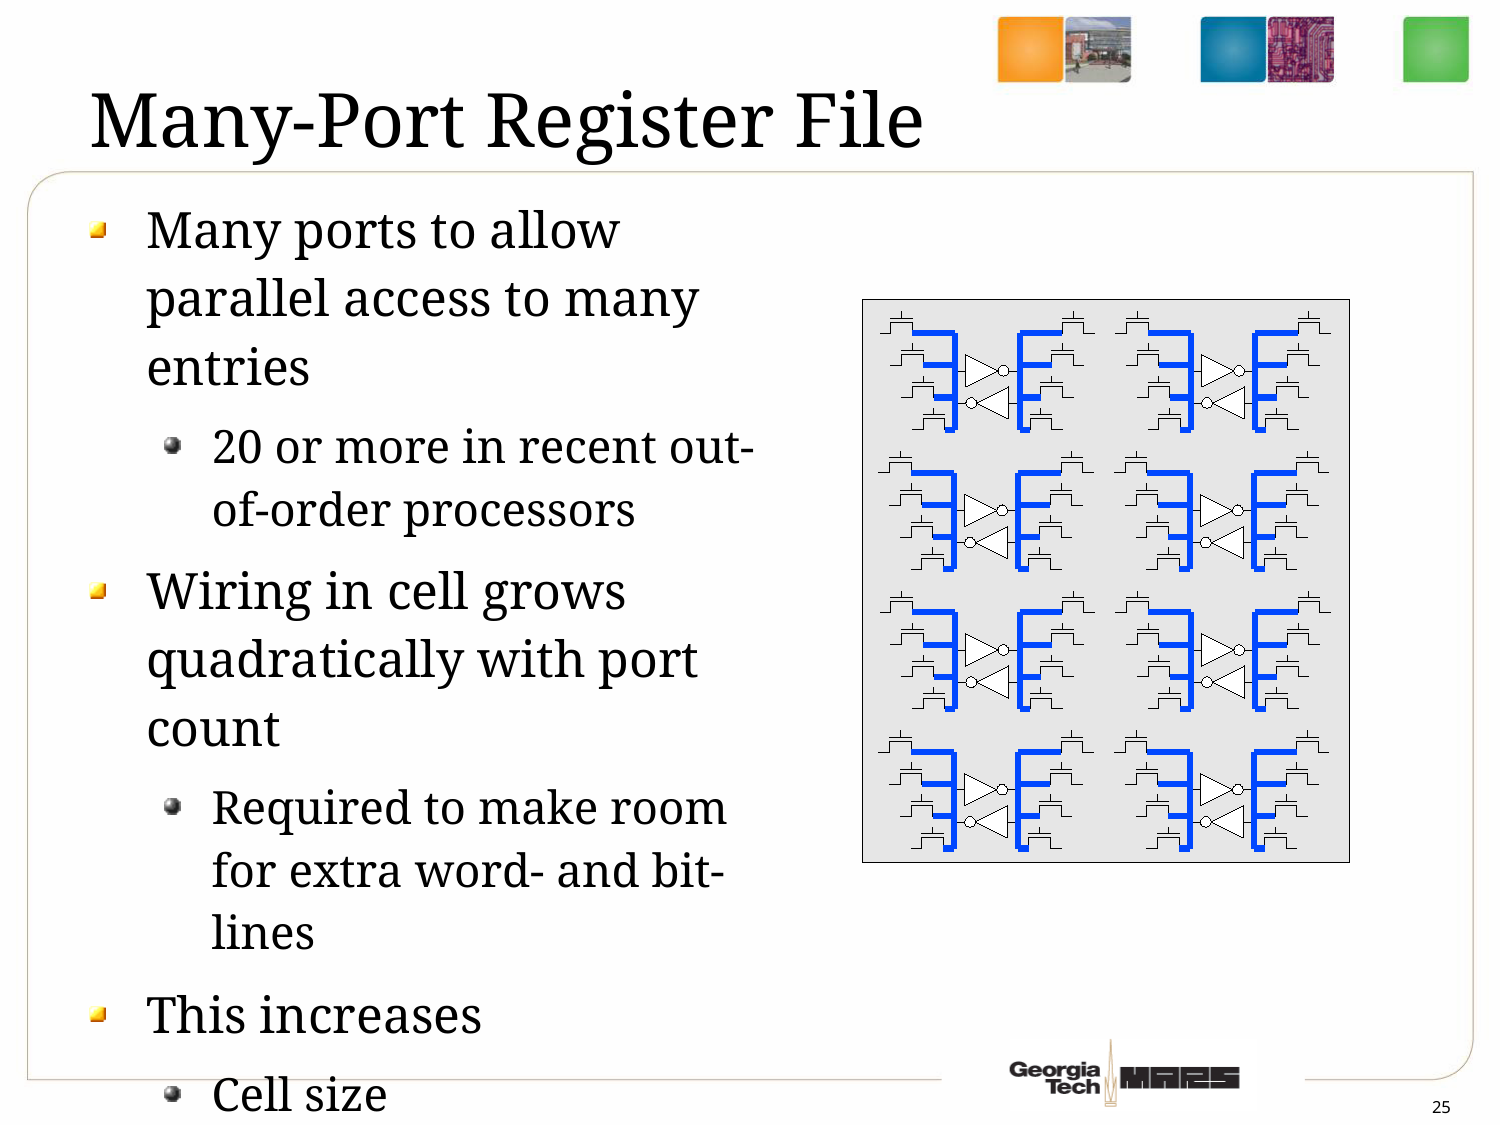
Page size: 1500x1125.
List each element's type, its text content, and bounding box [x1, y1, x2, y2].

text_box [862, 299, 1350, 863]
picture [0, 0, 1500, 1125]
list Many ports to allow parallel access to many entries 20 or more in recent out-of-order processors Wiring in cell grows quadratically with port count Required to make room for extra word- and bit-lines This increases Cell size Word-line length Bit-line length All of these slow circuit down [75, 187, 788, 1088]
title Many-Port Register File [75, 0, 1013, 178]
